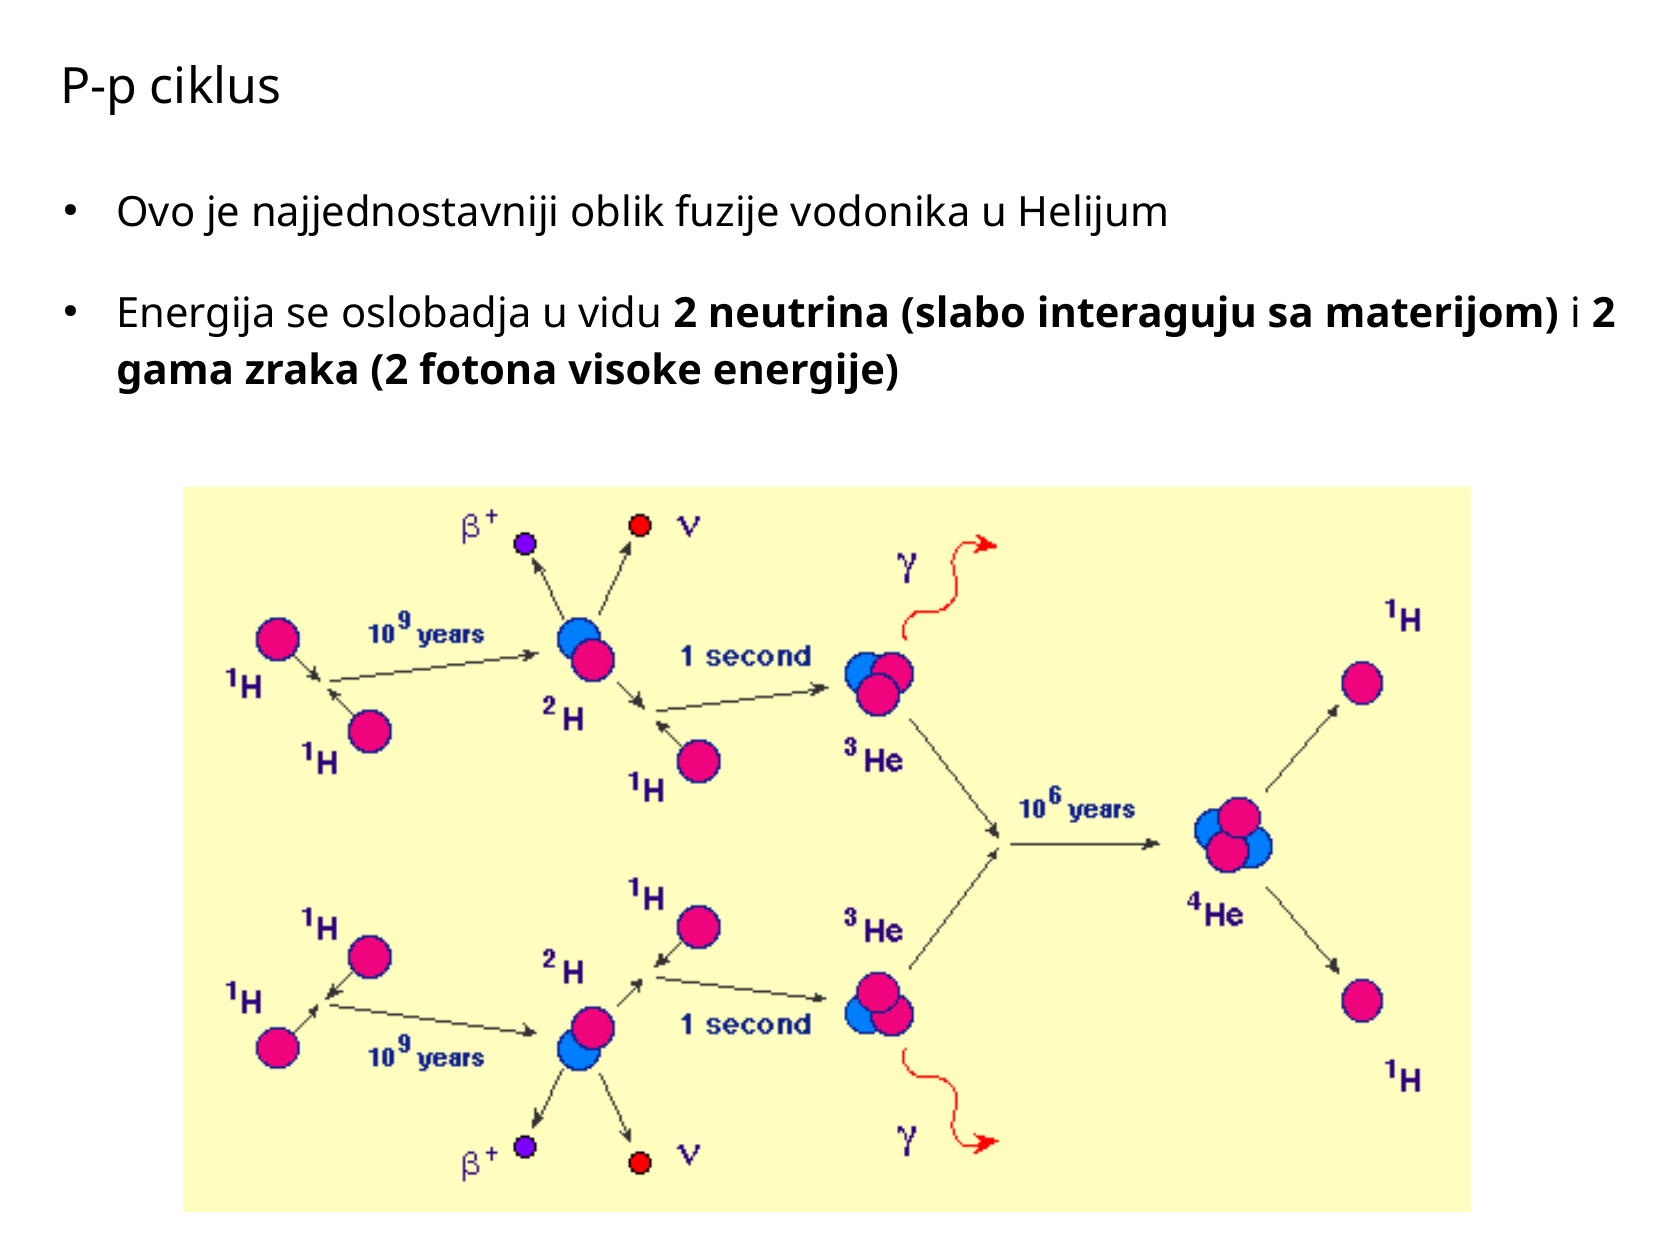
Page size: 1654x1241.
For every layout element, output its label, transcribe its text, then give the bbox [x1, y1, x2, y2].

list Ovo je najjednostavniji oblik fuzije vodonika u Helijum Energija se oslobadja u vidu 2 neutrina (slabo interaguju sa materijom) i 2 gama zraka (2 fotona visoke energije) [45, 182, 1635, 1155]
title P-p ciklus [59, 17, 1648, 150]
picture [183, 487, 1471, 1212]
